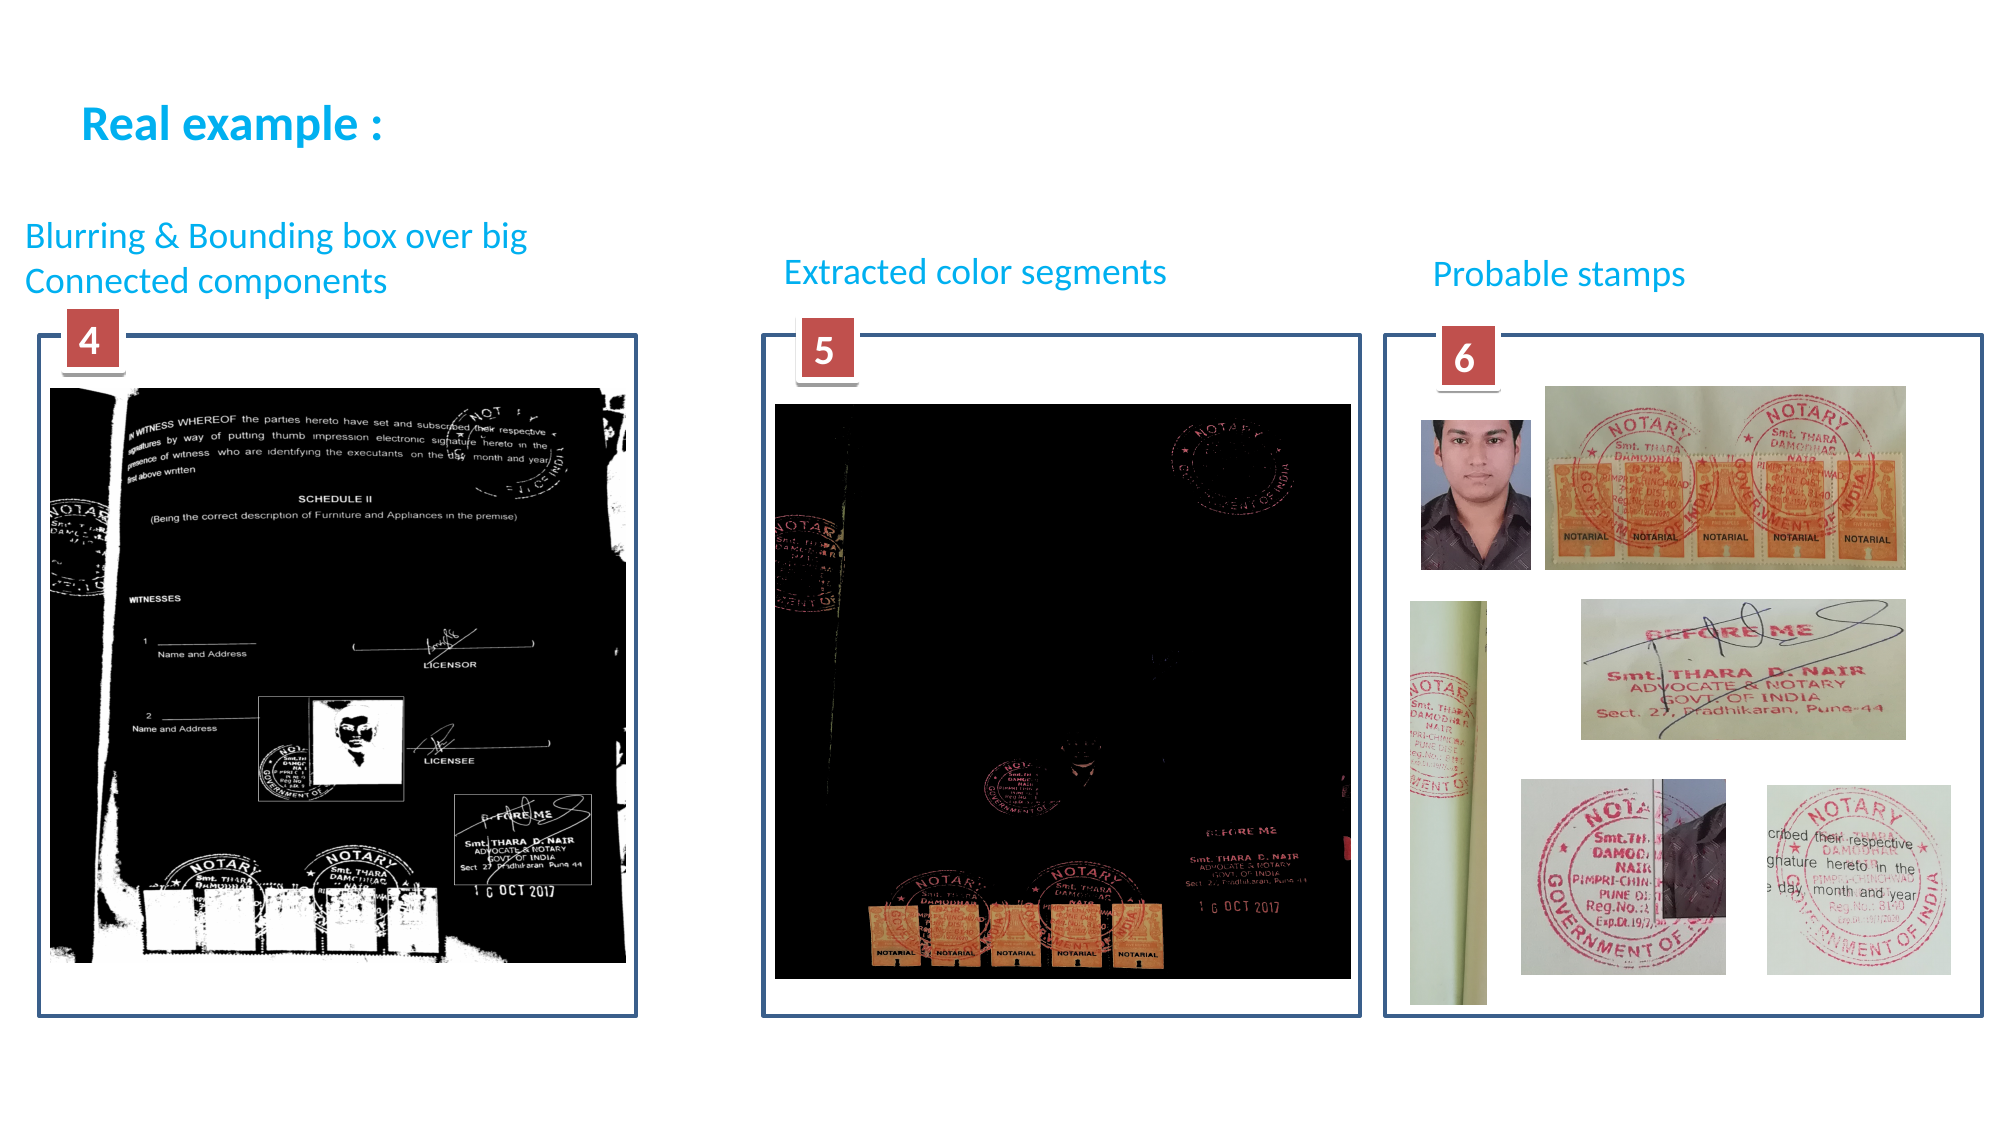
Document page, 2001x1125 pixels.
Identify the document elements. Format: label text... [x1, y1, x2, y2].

text_box Blurring & Bounding box over big Connected components [10, 203, 665, 309]
text_box Extracted color segments [769, 239, 1382, 300]
text_box Probable stamps [1418, 241, 1950, 302]
text_box 4 [64, 305, 123, 371]
picture [1410, 601, 1487, 1006]
picture [1521, 779, 1726, 976]
picture [1581, 599, 1906, 740]
picture [1767, 785, 1951, 976]
text_box 6 [1439, 323, 1498, 389]
text_box Real example : [0, 82, 865, 158]
text_box 5 [798, 315, 858, 381]
picture [50, 388, 626, 963]
picture [1421, 420, 1531, 571]
picture [1545, 386, 1906, 571]
picture [775, 404, 1351, 979]
